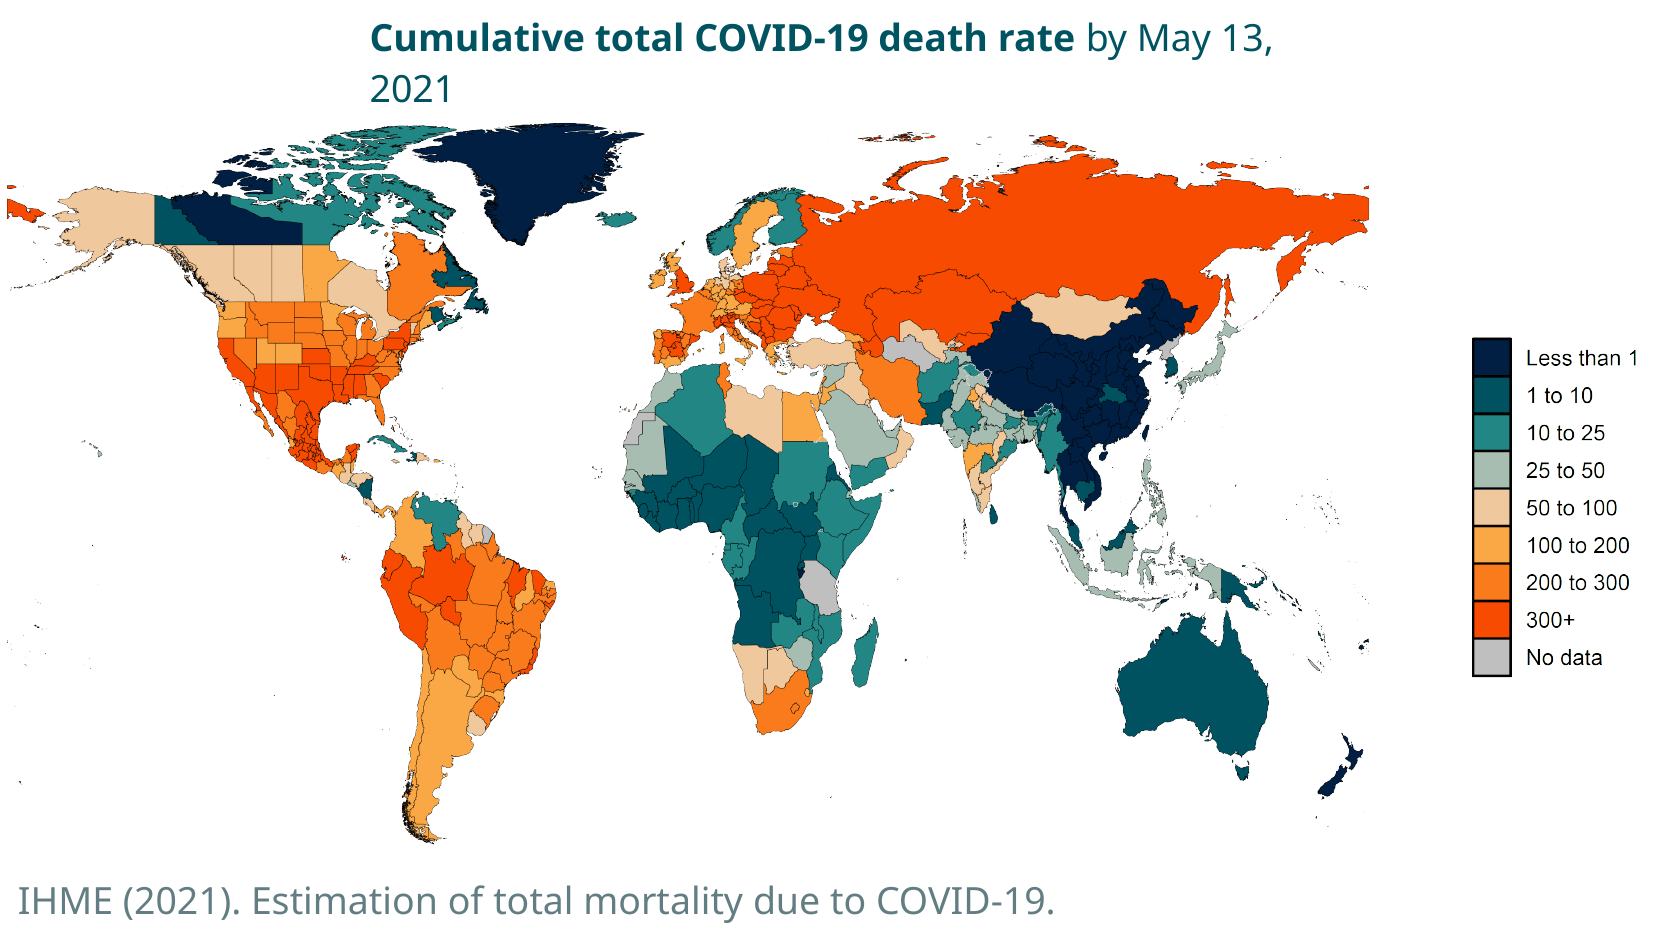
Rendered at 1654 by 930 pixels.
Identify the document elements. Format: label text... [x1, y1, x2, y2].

text_box IHME (2021). Estimation of total mortality due to COVID-19. [3, 866, 912, 930]
picture [0, 104, 1650, 854]
text_box Cumulative total COVID-19 death rate by May 13, 2021 [354, 4, 1299, 104]
